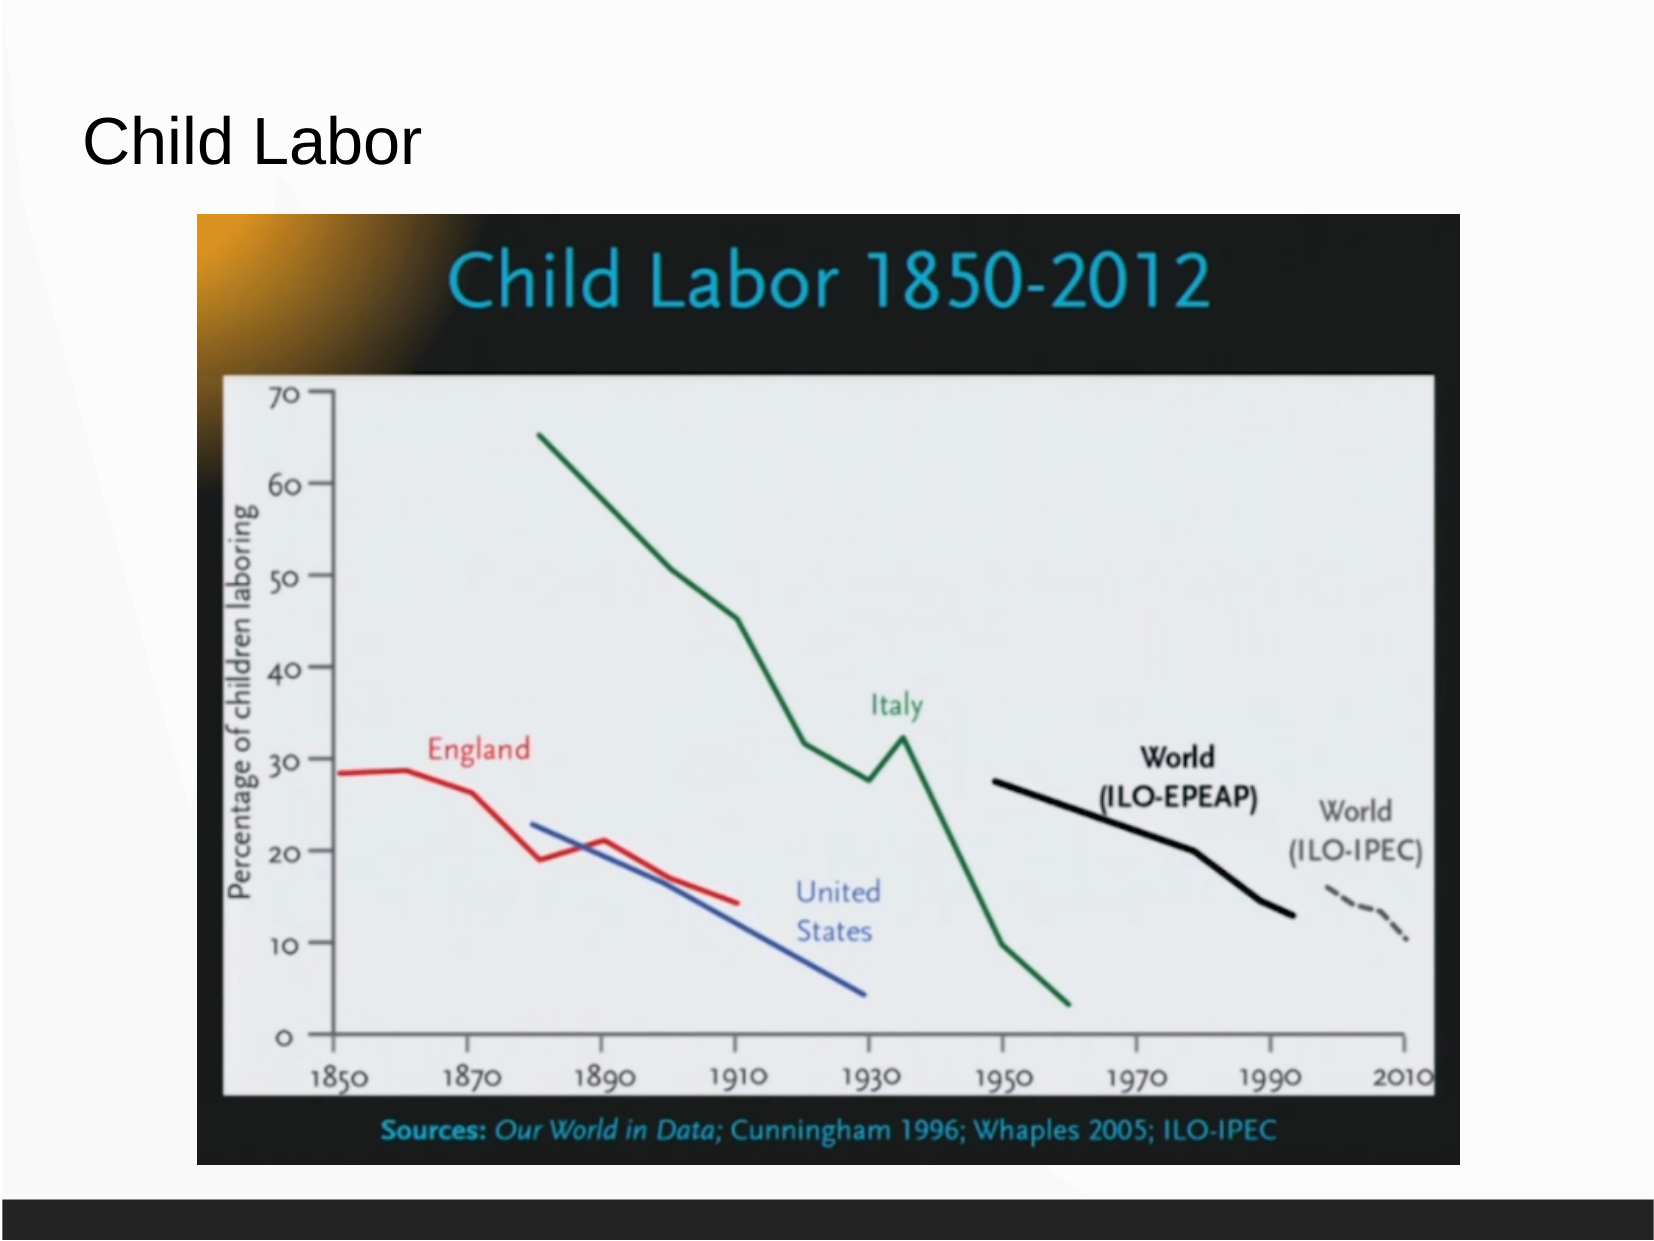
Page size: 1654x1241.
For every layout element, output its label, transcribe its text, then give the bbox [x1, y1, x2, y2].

picture [2, 0, 1654, 1241]
title Child Labor [82, 45, 1571, 238]
